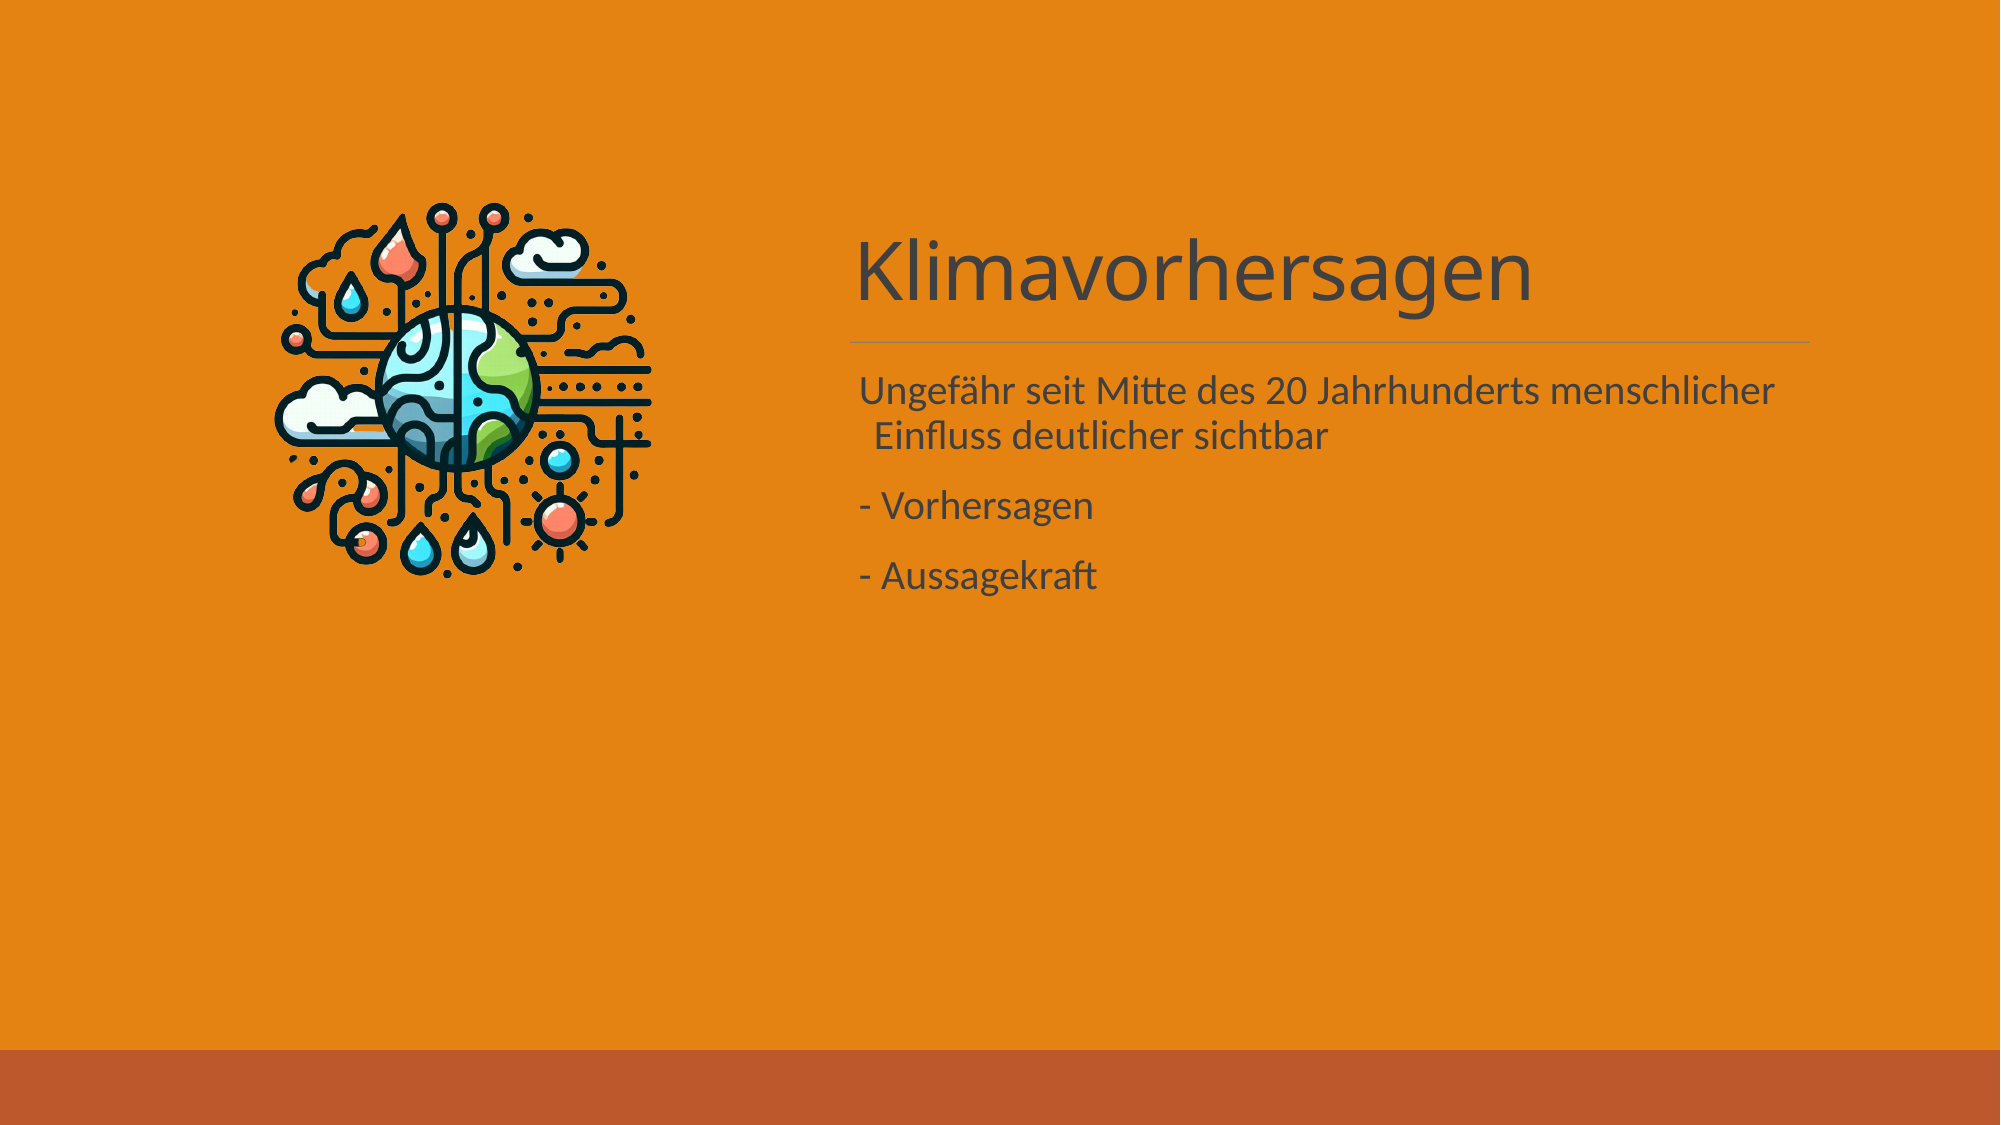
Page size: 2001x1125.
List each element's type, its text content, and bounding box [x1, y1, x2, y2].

title Klimavorhersagen [839, 222, 1890, 325]
list Ungefähr seit Mitte des 20 Jahrhunderts menschlicher Einfluss deutlicher sichtbar - Vorhersagen - Aussagekraft [843, 360, 1895, 963]
picture [217, 158, 680, 621]
text_box [0, 0, 2000, 1125]
